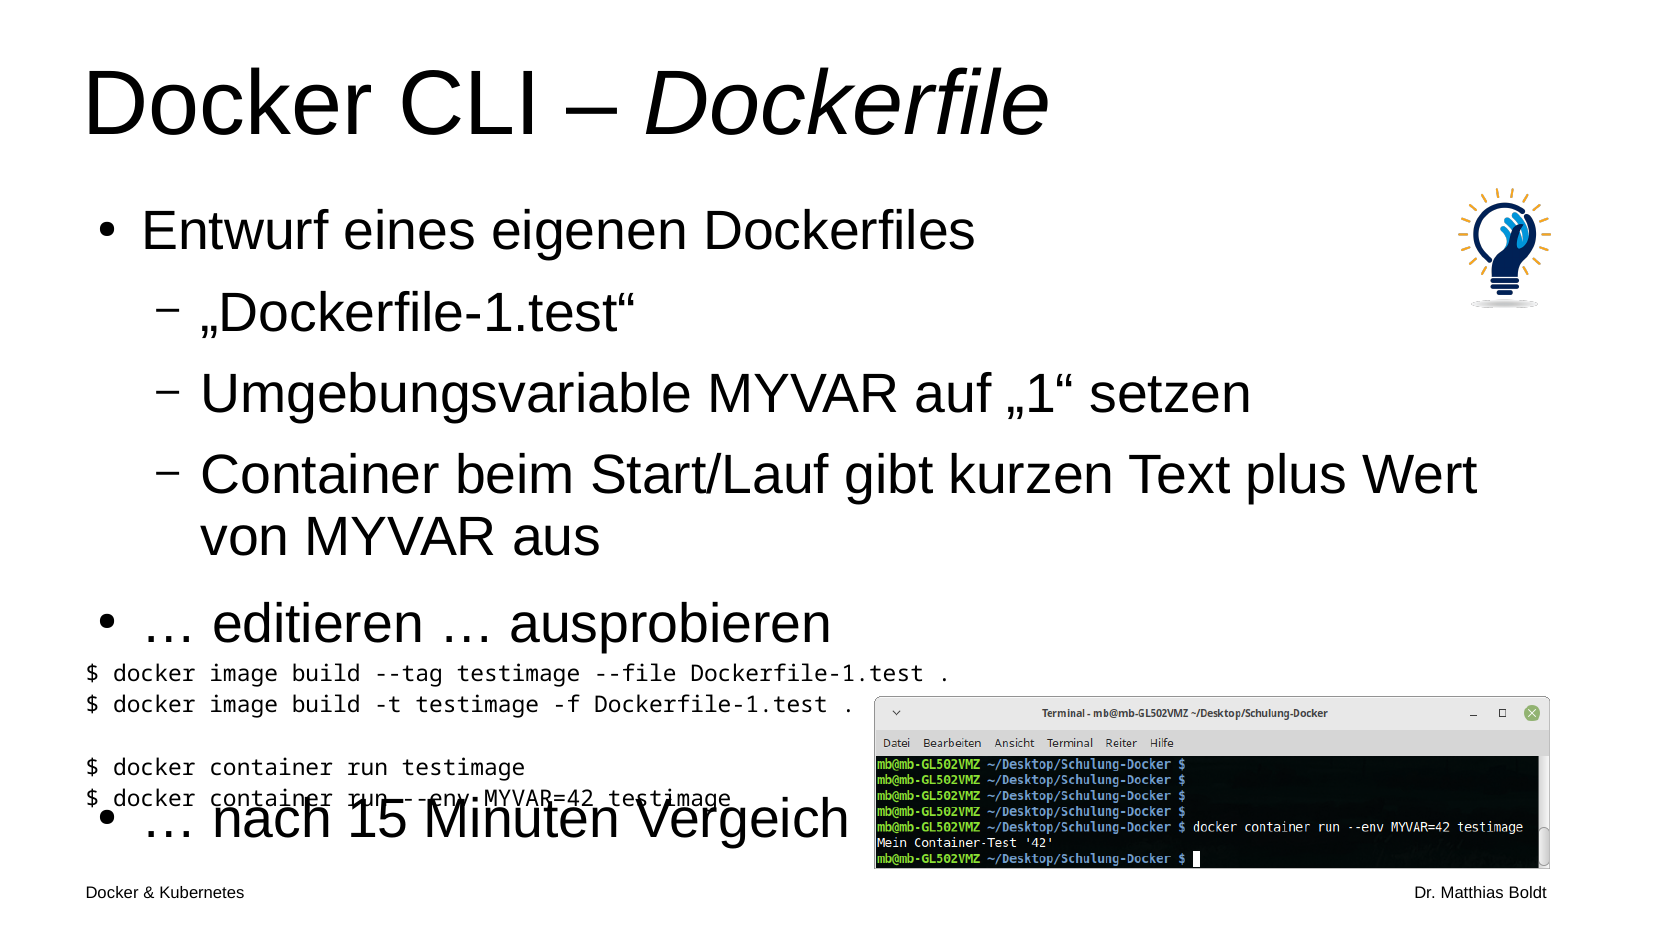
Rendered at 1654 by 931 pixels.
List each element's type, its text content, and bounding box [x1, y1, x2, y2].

text_box $ docker image build --tag testimage --file Dockerfile-1.test . $ docker image build -t testimage -f Dockerfile-1.test . $ docker container run testimage $ docker container run --env MYVAR=42 testimage [70, 649, 1560, 796]
text_box Docker & Kubernetes Dr. Matthias Boldt [70, 875, 1563, 910]
list Entwurf eines eigenen Dockerfiles „Dockerfile-1.test“ Umgebungsvariable MYVAR auf „1“ setzen Container beim Start/Lauf gibt kurzen Text plus Wert von MYVAR aus … editieren … ausprobieren … nach 15 Minuten Vergeich [82, 796, 874, 851]
list Entwurf eines eigenen Dockerfiles „Dockerfile-1.test“ Umgebungsvariable MYVAR auf „1“ setzen Container beim Start/Lauf gibt kurzen Text plus Wert von MYVAR aus … editieren … ausprobieren … nach 15 Minuten Vergeich [82, 199, 1548, 649]
picture [874, 696, 1550, 869]
title Docker CLI – Dockerfile [82, 25, 1571, 181]
picture [1458, 188, 1551, 308]
